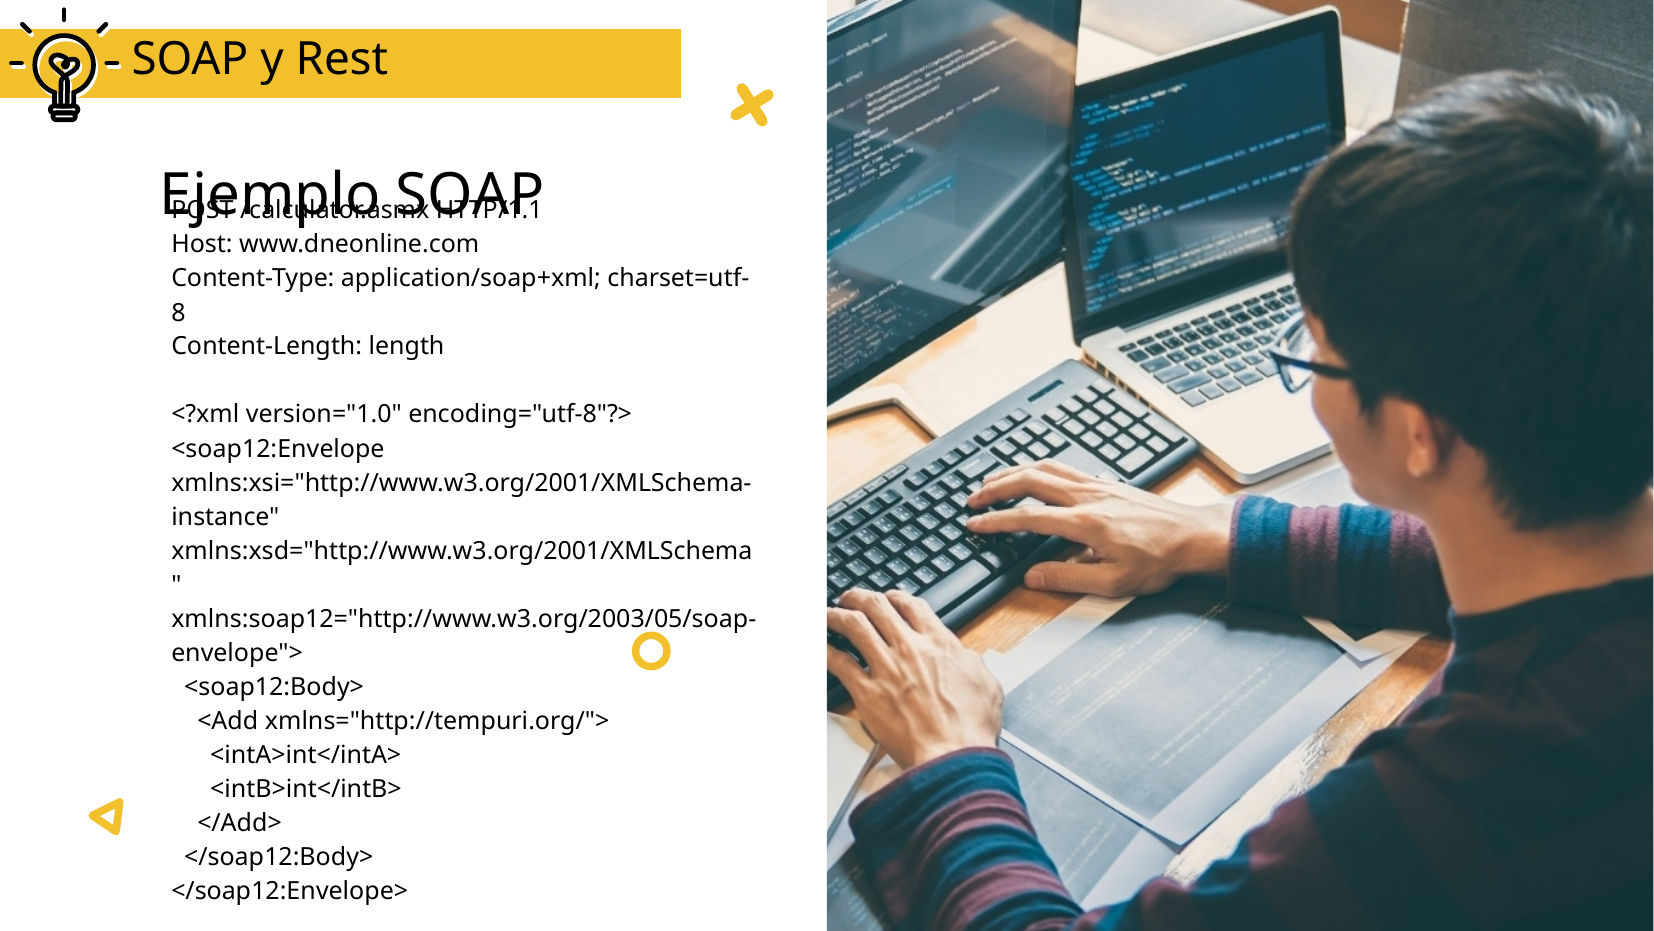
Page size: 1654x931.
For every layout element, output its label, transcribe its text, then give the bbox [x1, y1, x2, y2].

title Ejemplo SOAP [159, 147, 798, 237]
title SOAP y Rest [131, 16, 578, 97]
picture [826, 0, 1654, 931]
text_box POST /calculator.asmx HTTP/1.1 Host: www.dneonline.com Content-Type: application/soap+xml; charset=utf-8 Content-Length: length <?xml version="1.0" encoding="utf-8"?> <soap12:Envelope xmlns:xsi="http://www.w3.org/2001/XMLSchema-instance" xmlns:xsd="http://www.w3.org/2001/XMLSchema" xmlns:soap12="http://www.w3.org/2003/05/soap-envelope"> <soap12:Body> <Add xmlns="http://tempuri.org/"> <intA>int</intA> <intB>int</intB> </Add> </soap12:Body> </soap12:Envelope> [171, 280, 762, 819]
